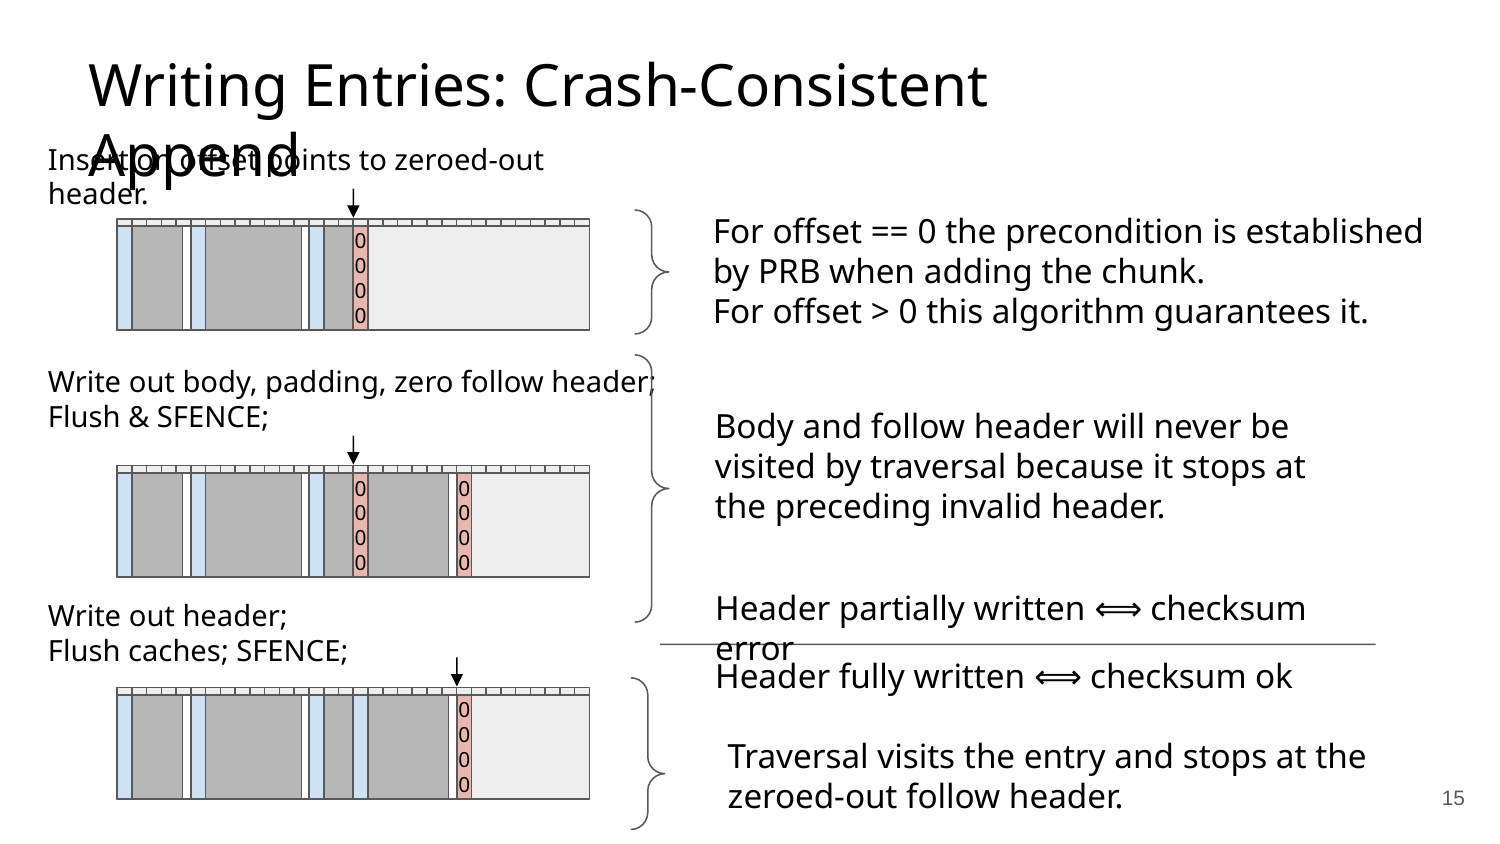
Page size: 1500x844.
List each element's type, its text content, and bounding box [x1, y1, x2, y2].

text_box Header partially written ⟺ checksum error [700, 572, 1386, 637]
text_box Traversal visits the entry and stops at the zeroed-out follow header. [712, 720, 1393, 830]
text_box 0 0 0 0 [353, 473, 367, 577]
title Writing Entries: Crash-Consistent Append [73, 33, 1220, 165]
text_box Header fully written ⟺ checksum ok [700, 639, 1314, 705]
text_box 0 0 0 0 [456, 694, 472, 799]
text_box Write out header; Flush caches; SFENCE; [32, 587, 832, 677]
slide_number <number> [1393, 764, 1480, 830]
text_box Insertion offset points to zeroed-out header. [33, 125, 631, 206]
text_box Body and follow header will never be visited by traversal because it stops at the preceding invalid header. [699, 390, 1380, 580]
text_box Write out body, padding, zero follow header; Flush & SFENCE; [32, 345, 713, 450]
text_box For offset == 0 the precondition is established by PRB when adding the chunk. For offset > 0 this algorithm guarantees it. [697, 195, 1462, 348]
text_box [117, 465, 590, 577]
text_box [117, 218, 590, 331]
text_box 0 0 0 0 [353, 226, 368, 331]
text_box 0 0 0 0 [456, 473, 472, 577]
text_box [117, 687, 590, 799]
